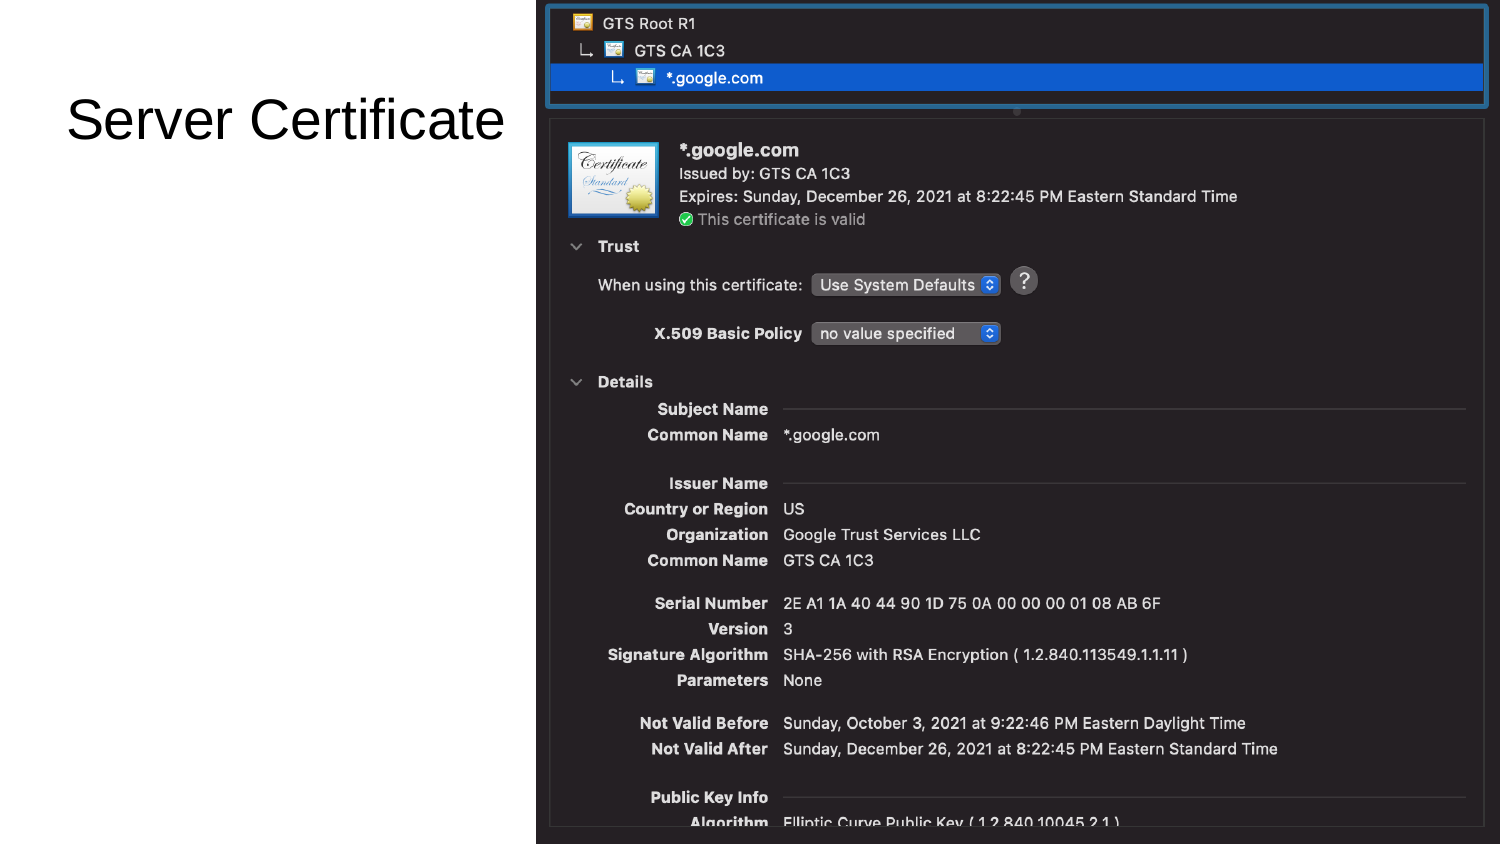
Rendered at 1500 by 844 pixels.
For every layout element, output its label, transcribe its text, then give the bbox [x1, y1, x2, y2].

picture [536, 0, 1500, 844]
title Server Certificate [51, 72, 536, 167]
